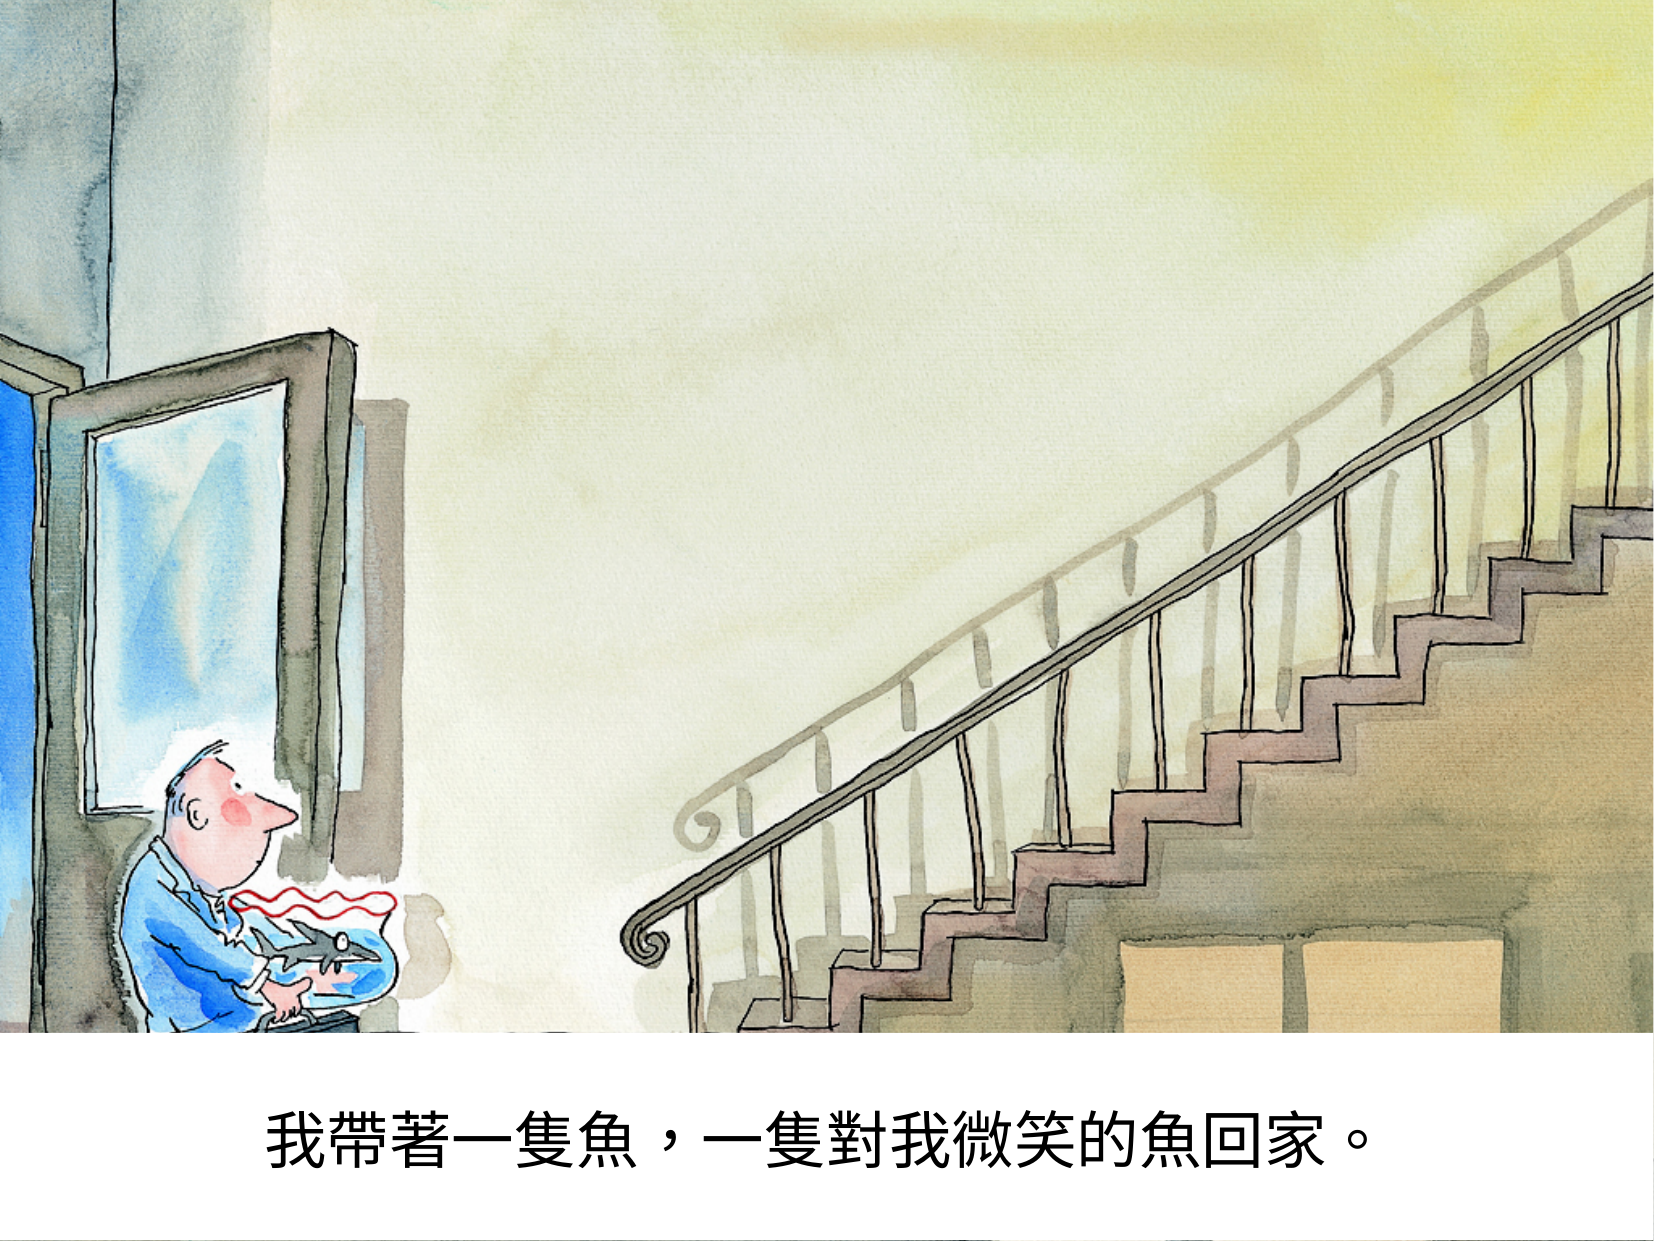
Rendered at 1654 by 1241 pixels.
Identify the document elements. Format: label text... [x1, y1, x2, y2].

picture [0, 0, 1654, 1032]
title 我帶著一隻魚，一隻對我微笑的魚回家。 [0, 1032, 1654, 1241]
